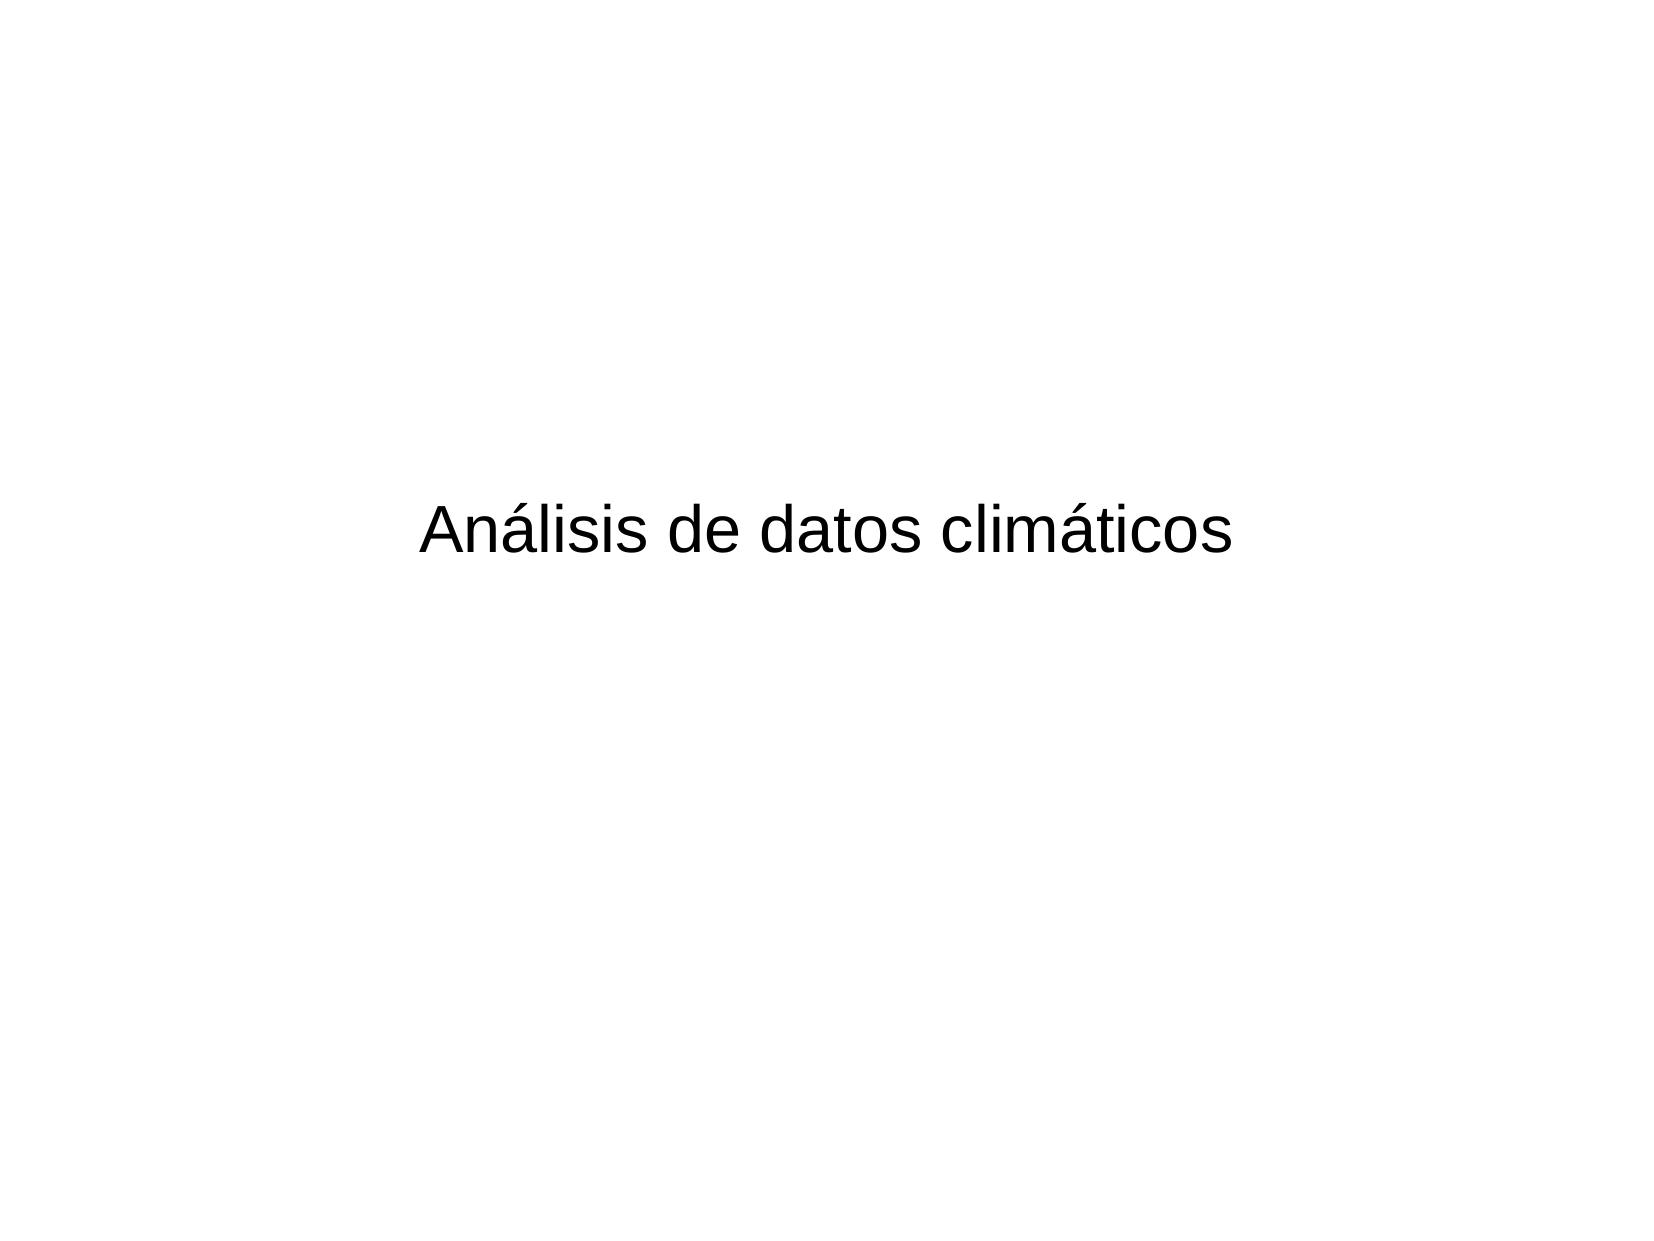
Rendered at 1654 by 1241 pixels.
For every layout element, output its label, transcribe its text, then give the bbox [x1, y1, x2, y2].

subtitle Análisis de datos climáticos [82, 49, 1571, 1010]
